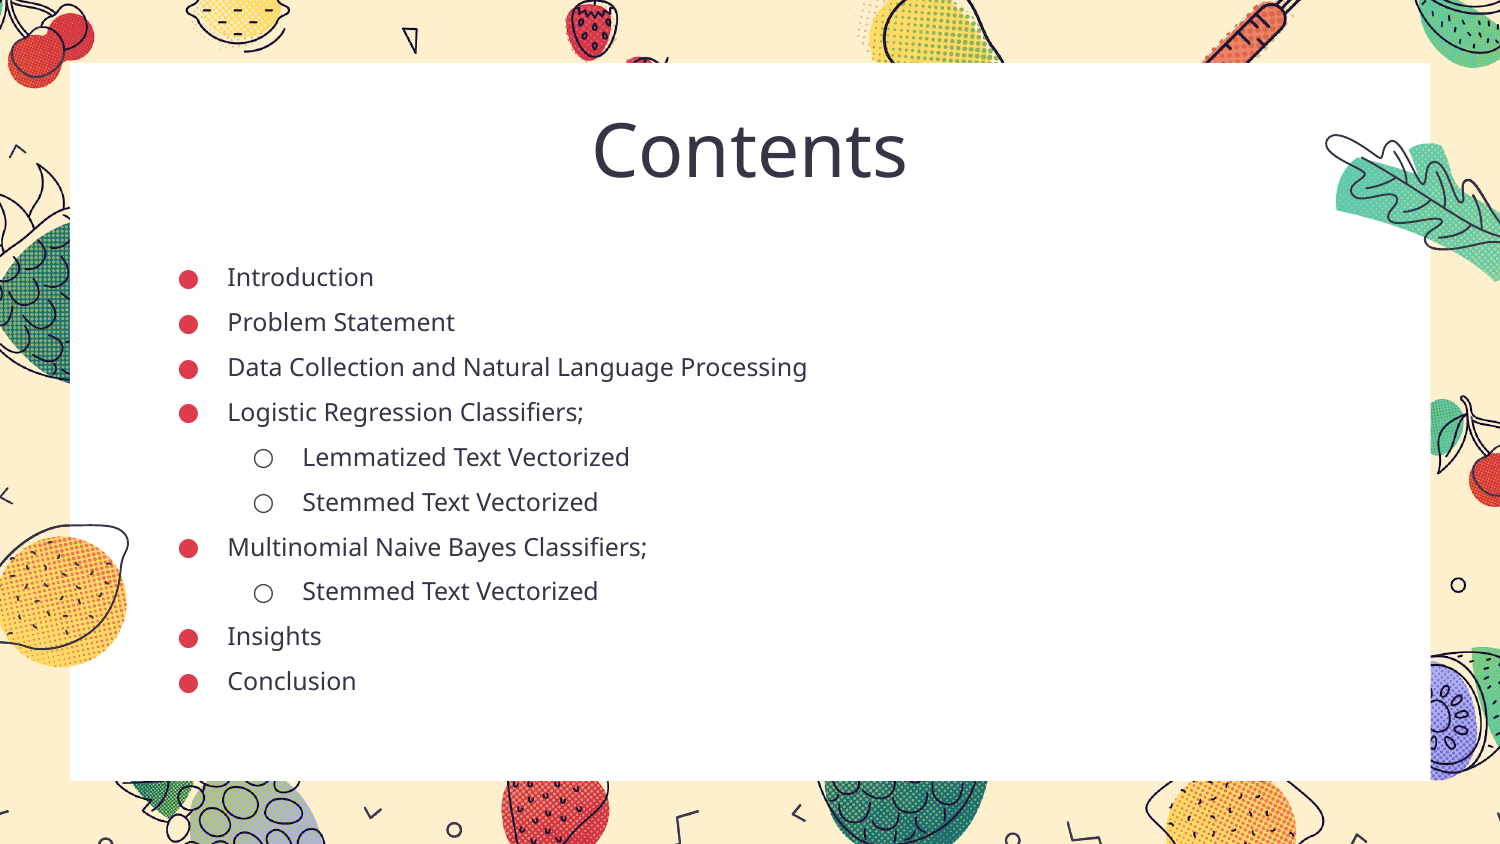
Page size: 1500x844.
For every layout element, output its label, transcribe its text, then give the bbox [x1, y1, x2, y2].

picture [0, 249, 1500, 844]
title Contents [152, 88, 1348, 206]
picture [1464, 182, 1485, 203]
picture [1008, 835, 1018, 844]
picture [1431, 241, 1445, 248]
list Introduction Problem Statement Data Collection and Natural Language Processing Logistic Regression Classifiers; Lemmatized Text Vectorized Stemmed Text Vectorized Multinomial Naive Bayes Classifiers; Stemmed Text Vectorized Insights Conclusion [152, 338, 1348, 635]
picture [0, 558, 10, 577]
picture [0, 626, 8, 641]
picture [0, 0, 1500, 562]
picture [10, 527, 69, 557]
